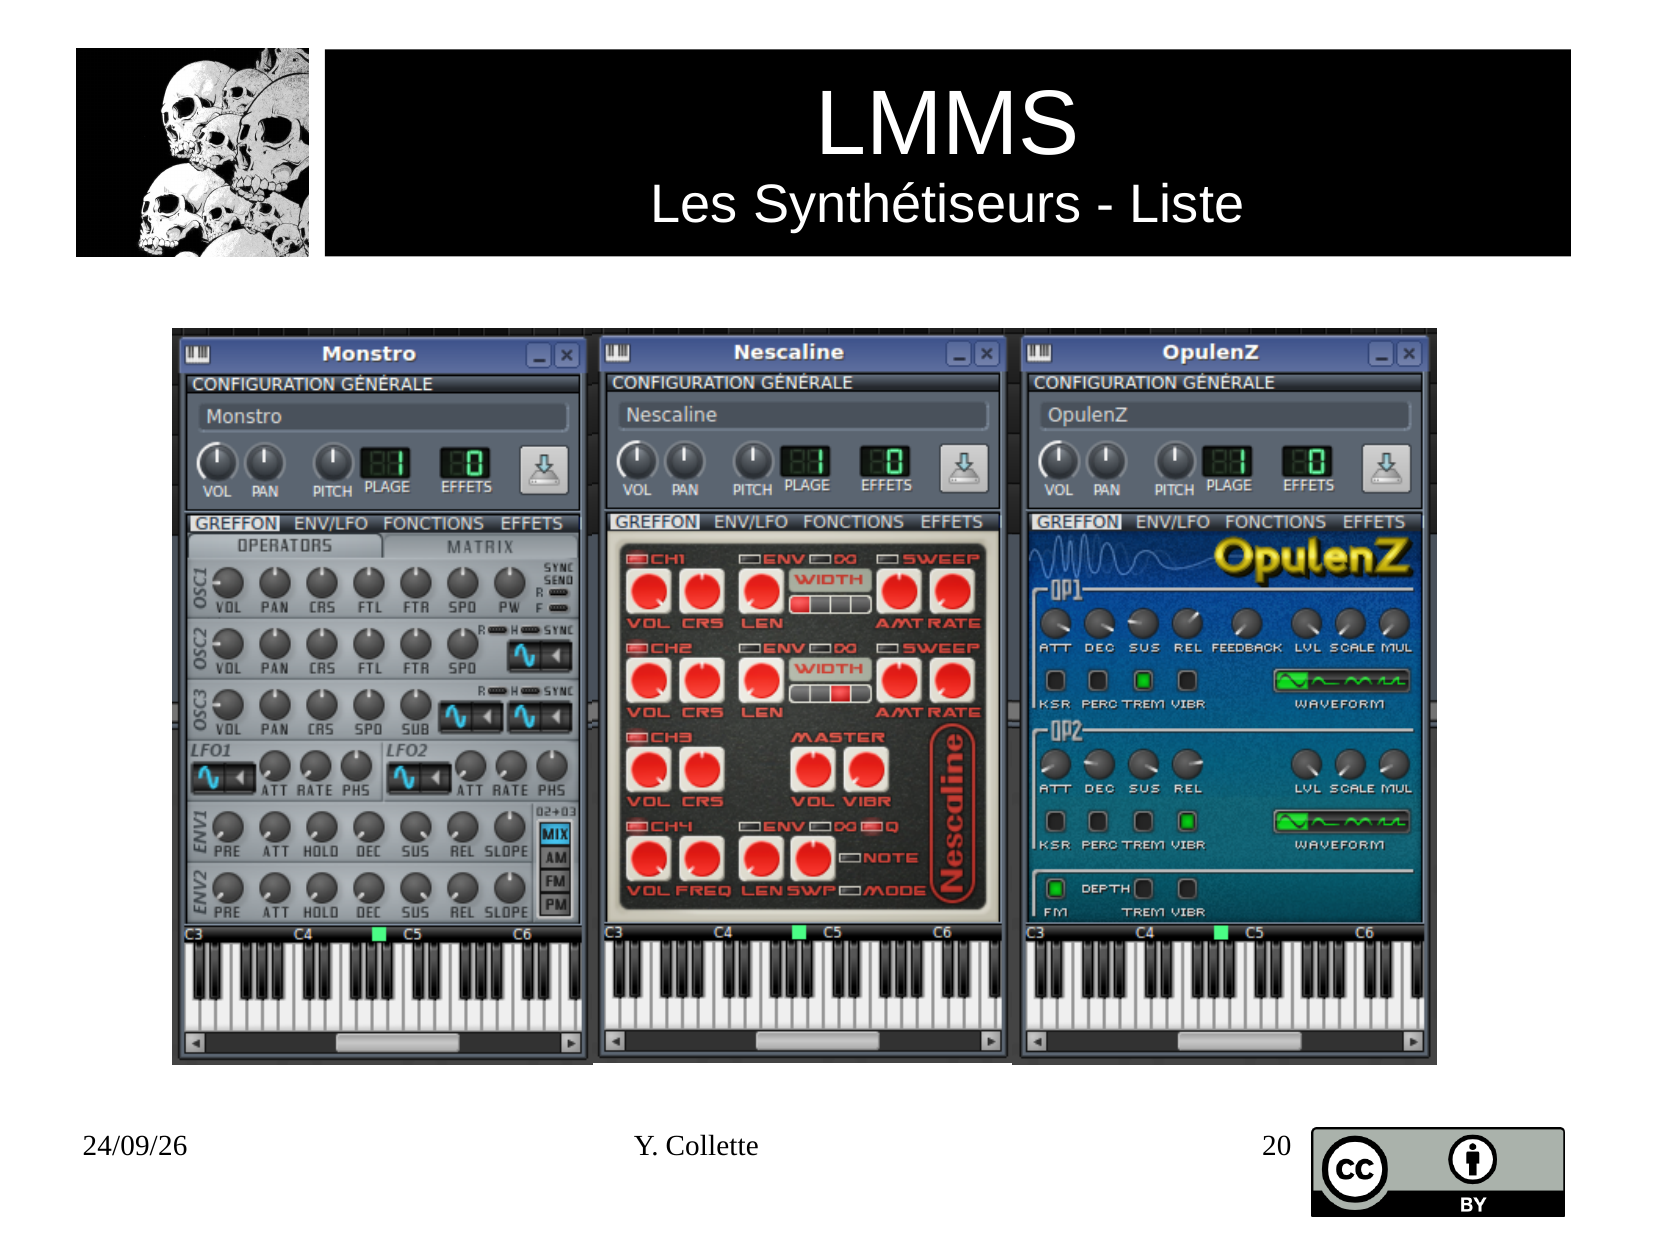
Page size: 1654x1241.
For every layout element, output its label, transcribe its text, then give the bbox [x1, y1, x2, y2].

picture [172, 328, 1437, 1065]
picture [76, 48, 309, 257]
title LMMS Les Synthétiseurs - Liste [324, 49, 1571, 257]
picture [1311, 1127, 1565, 1217]
